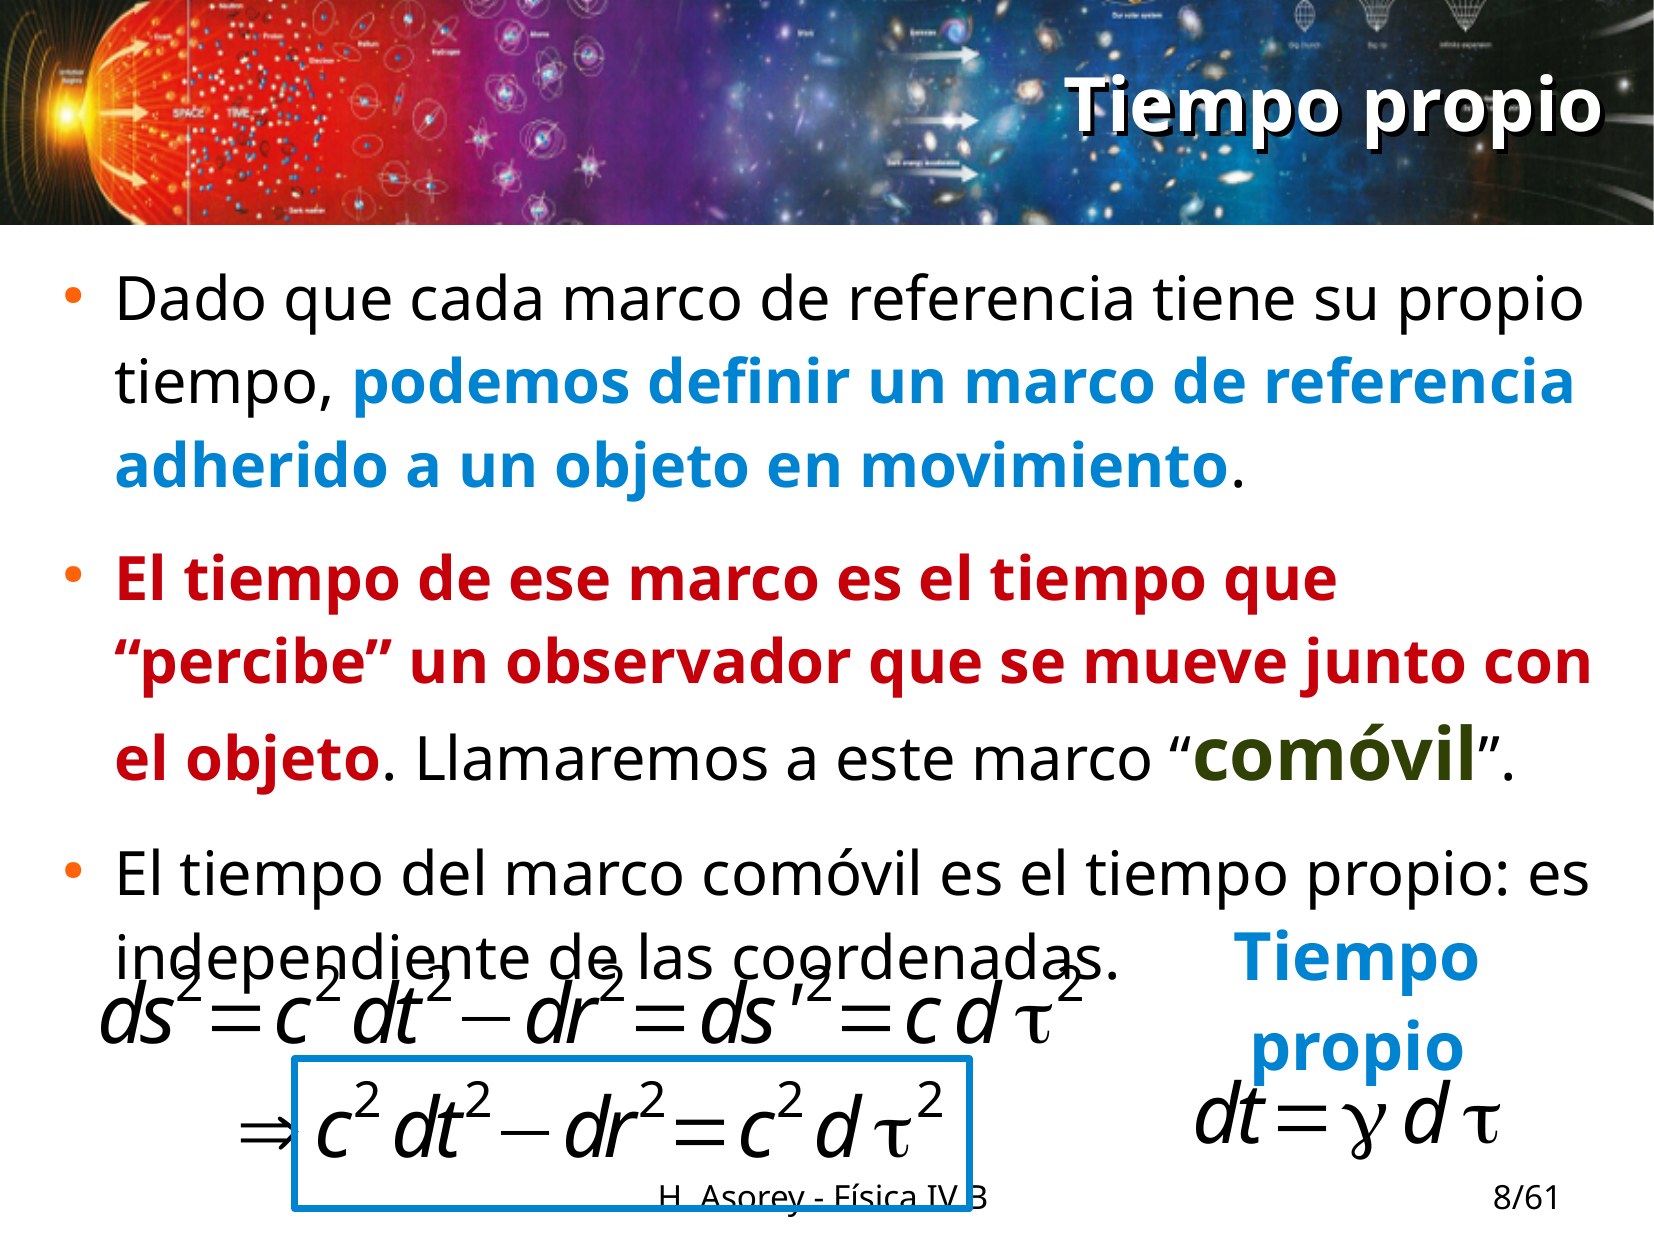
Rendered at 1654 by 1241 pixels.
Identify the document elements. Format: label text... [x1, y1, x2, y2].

chart [1185, 1062, 1511, 1164]
list Dado que cada marco de referencia tiene su propio tiempo, podemos definir un marco de referencia adherido a un objeto en movimiento. El tiempo de ese marco es el tiempo que “percibe” un observador que se mueve junto con el objeto. Llamaremos a este marco “comóvil”. El tiempo del marco comóvil es el tiempo propio: es independiente de las coordenadas. [45, 255, 1606, 1156]
text_box Tiempo propio [1140, 934, 1576, 1065]
picture [0, 0, 1654, 225]
chart [90, 953, 1090, 1179]
chart [298, 1062, 966, 1179]
title Tiempo propio [45, 15, 1606, 191]
